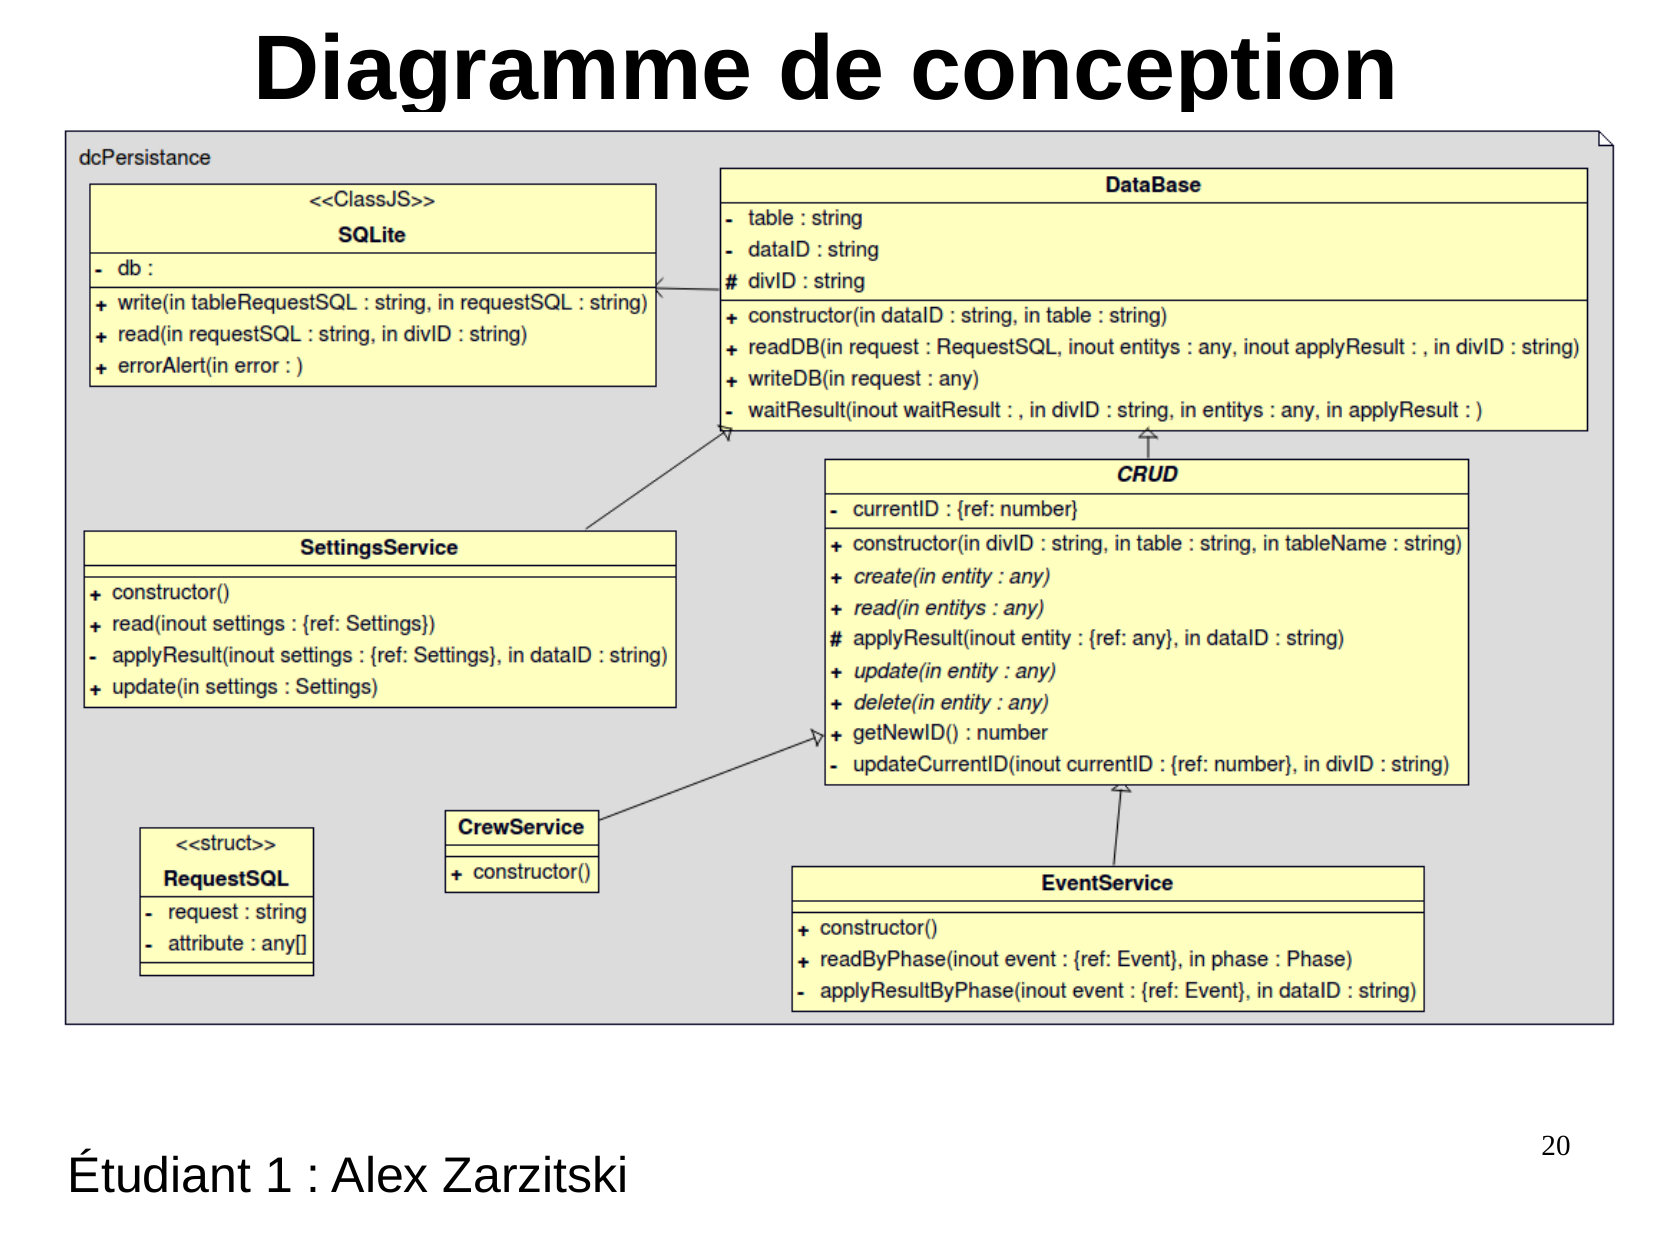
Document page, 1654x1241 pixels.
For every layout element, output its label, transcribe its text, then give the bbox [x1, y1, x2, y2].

title Diagramme de conception [82, 0, 1571, 112]
picture [35, 112, 1630, 1041]
text_box Étudiant 1 : Alex Zarzitski [53, 1139, 650, 1211]
